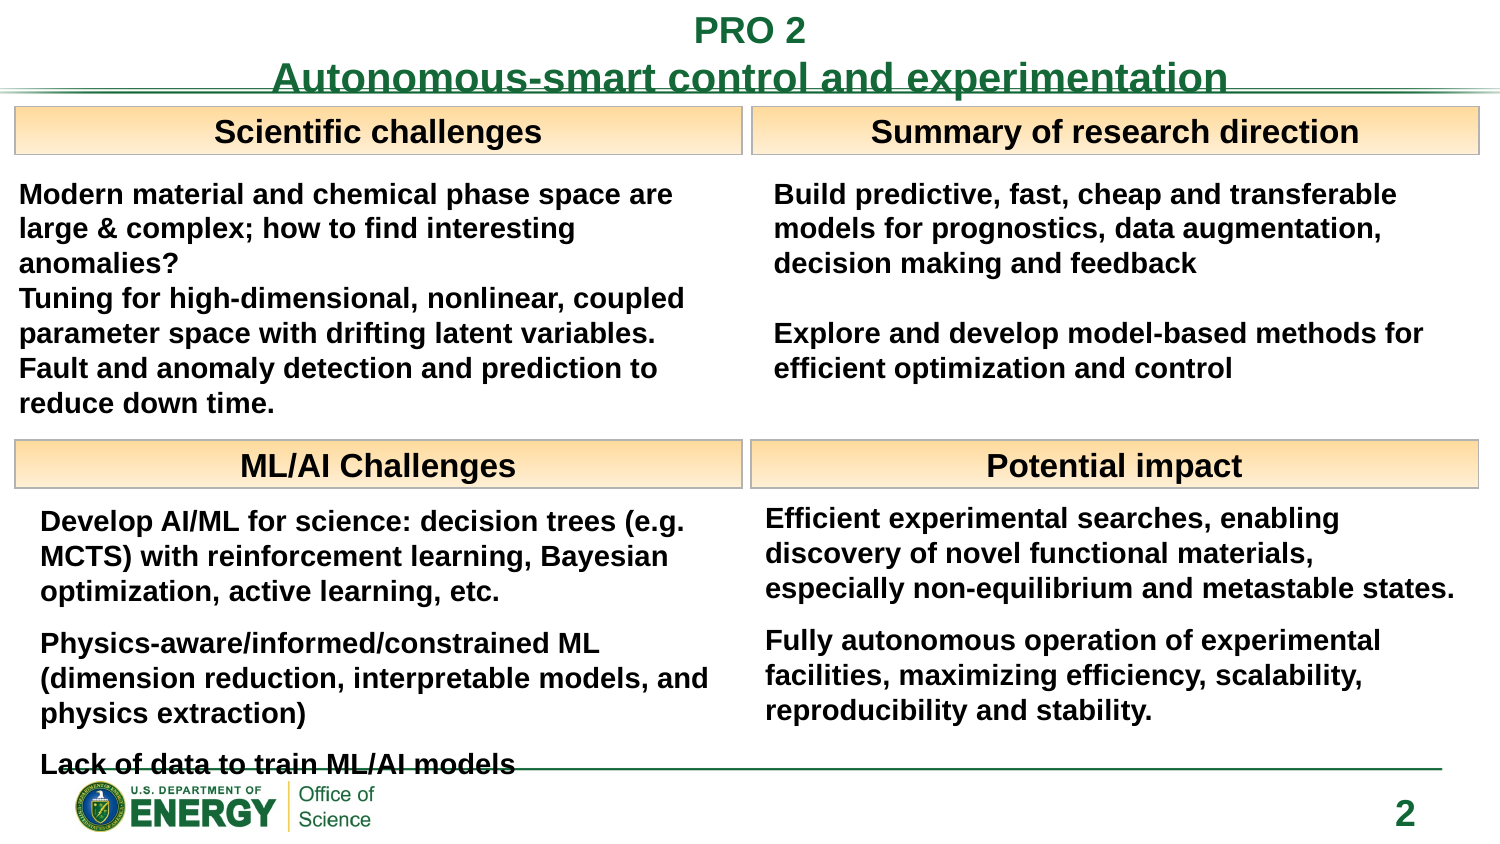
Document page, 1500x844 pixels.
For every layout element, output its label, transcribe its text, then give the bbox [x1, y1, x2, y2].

text_box Summary of research direction [751, 107, 1480, 155]
text_box Build predictive, fast, cheap and transferable models for prognostics, data augmentation, decision making and feedback Explore and develop model-based methods for efficient optimization and control [758, 167, 1480, 422]
text_box ML/AI Challenges [14, 439, 743, 488]
picture [0, 107, 1500, 844]
text_box <number> [1380, 781, 1443, 827]
text_box Efficient experimental searches, enabling discovery of novel functional materials, especially non-equilibrium and metastable states. Fully autonomous operation of experimental facilities, maximizing efficiency, scalability, reproducibility and stability. [750, 491, 1475, 727]
title PRO 2 Autonomous-smart control and experimentation [0, 0, 1500, 107]
text_box Develop AI/ML for science: decision trees (e.g. MCTS) with reinforcement learning, Bayesian optimization, active learning, etc. Physics-aware/informed/constrained ML (dimension reduction, interpretable models, and physics extraction) Lack of data to train ML/AI models [25, 495, 725, 658]
text_box Scientific challenges [14, 107, 743, 155]
text_box Modern material and chemical phase space are large & complex; how to find interesting anomalies? Tuning for high-dimensional, nonlinear, coupled parameter space with drifting latent variables. Fault and anomaly detection and prediction to reduce down time. [3, 167, 758, 422]
text_box Potential impact [751, 439, 1479, 488]
